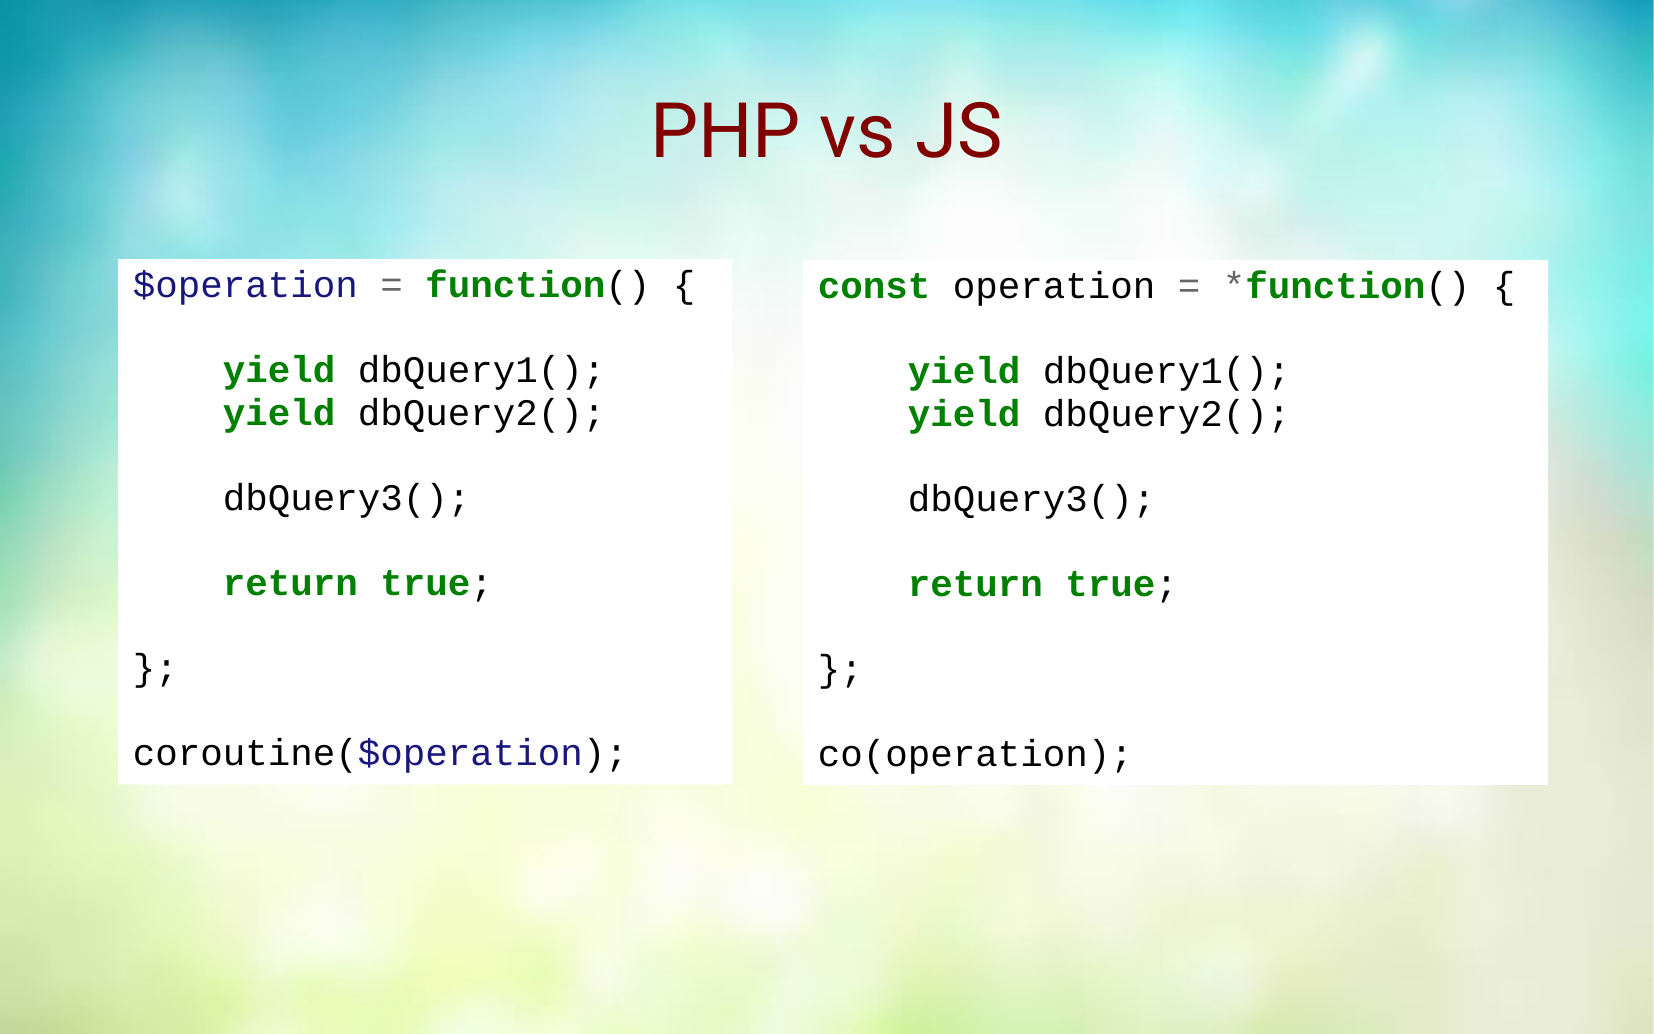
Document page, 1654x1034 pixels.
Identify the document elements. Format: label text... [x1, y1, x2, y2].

title PHP vs JS [82, 41, 1571, 214]
text_box const operation = *function() { yield dbQuery1(); yield dbQuery2(); dbQuery3(); return true; }; co(operation); [803, 259, 1549, 785]
text_box $operation = function() { yield dbQuery1(); yield dbQuery2(); dbQuery3(); return true; }; coroutine($operation); [118, 259, 733, 785]
picture [0, 0, 1654, 1034]
